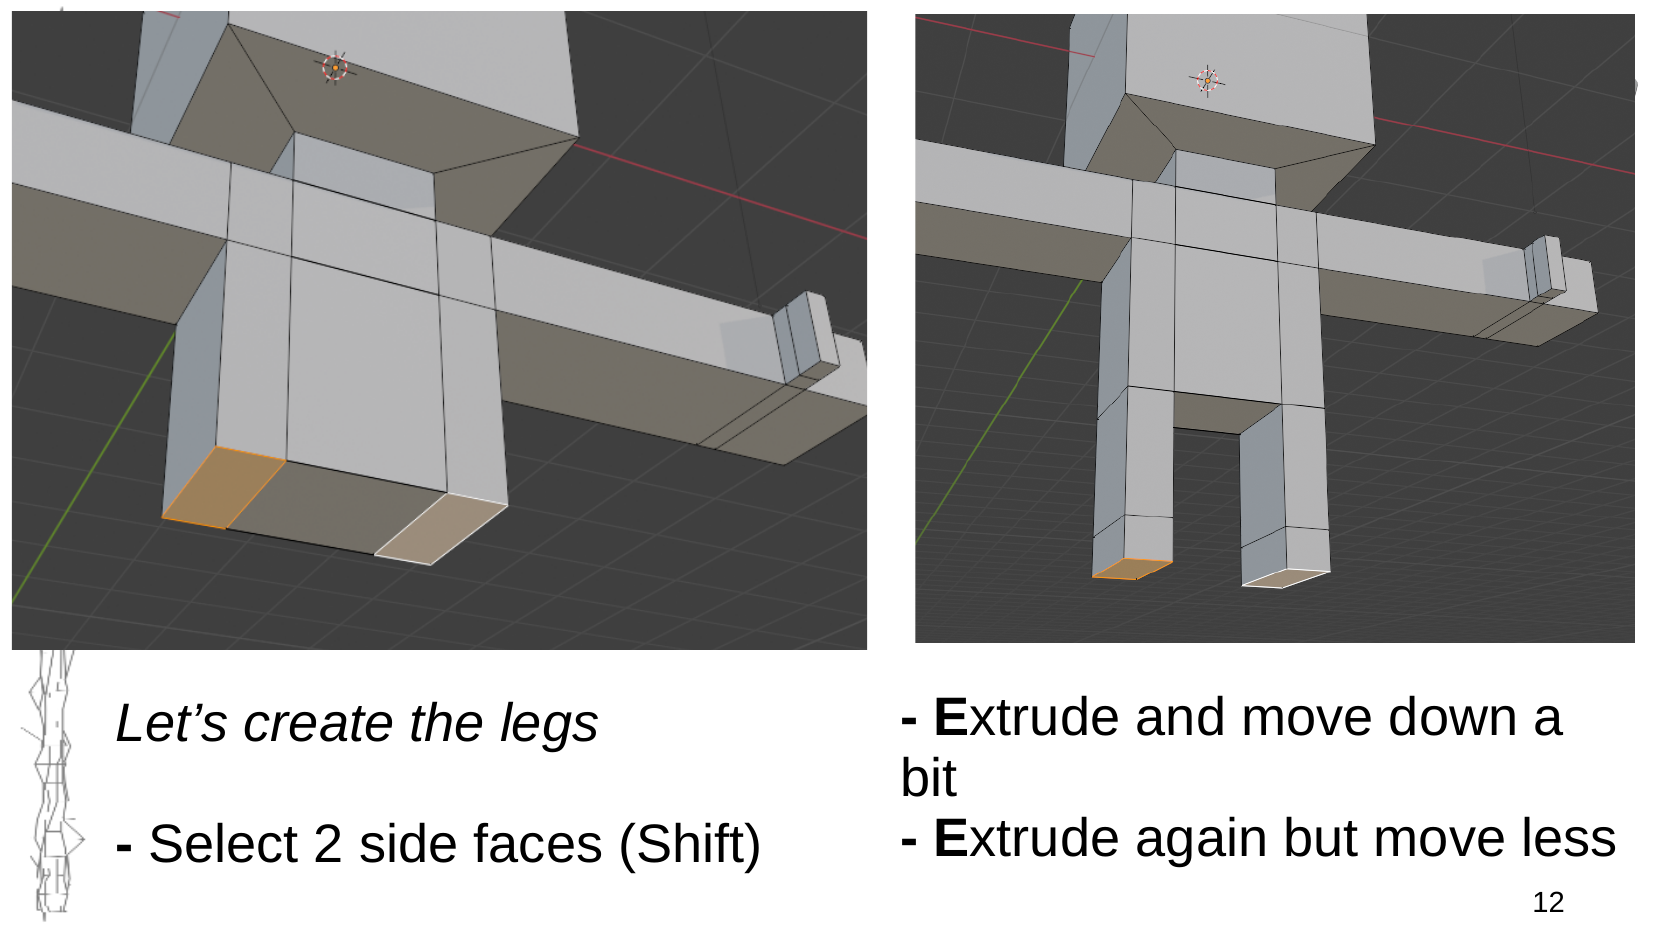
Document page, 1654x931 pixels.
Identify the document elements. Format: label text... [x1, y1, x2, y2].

picture [915, 11, 1645, 643]
text_box - Extrude and move down a bit - Extrude again but move less [885, 679, 1645, 815]
picture [11, 11, 868, 650]
text_box Let’s create the legs - Select 2 side faces (Shift) [100, 685, 1075, 931]
